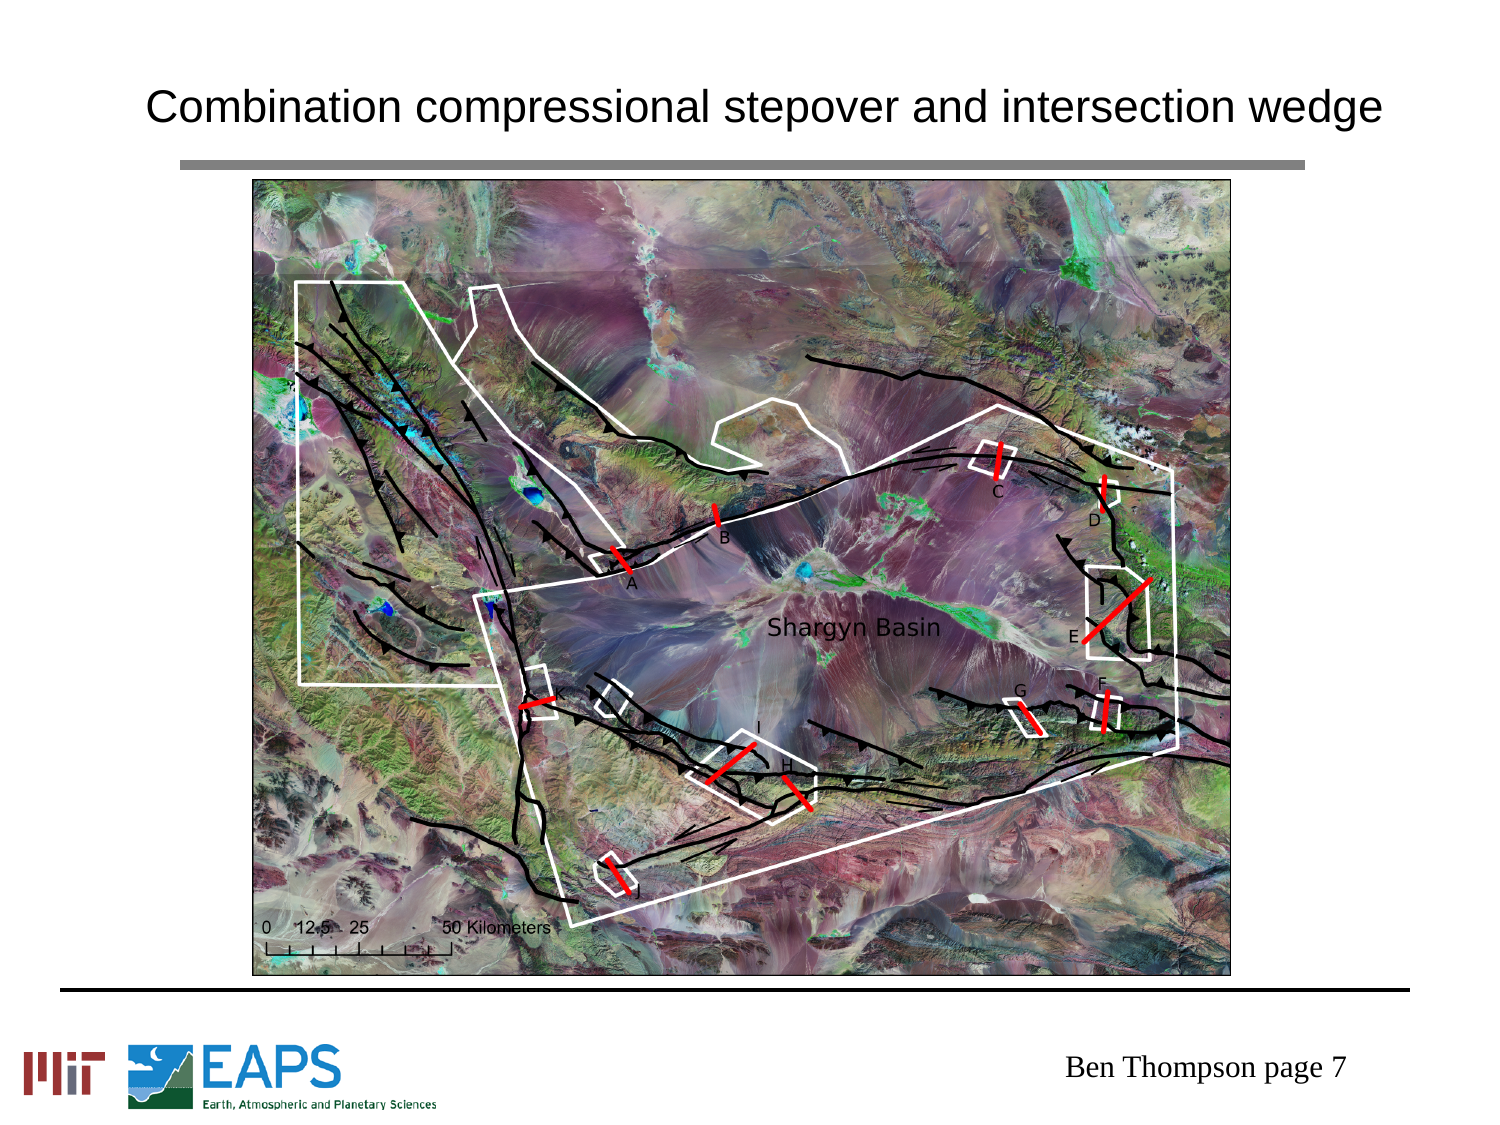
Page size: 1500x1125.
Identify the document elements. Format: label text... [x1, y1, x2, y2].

picture [128, 1044, 436, 1110]
title Combination compressional stepover and intersection wedge [105, 49, 1426, 165]
picture [252, 179, 1231, 976]
